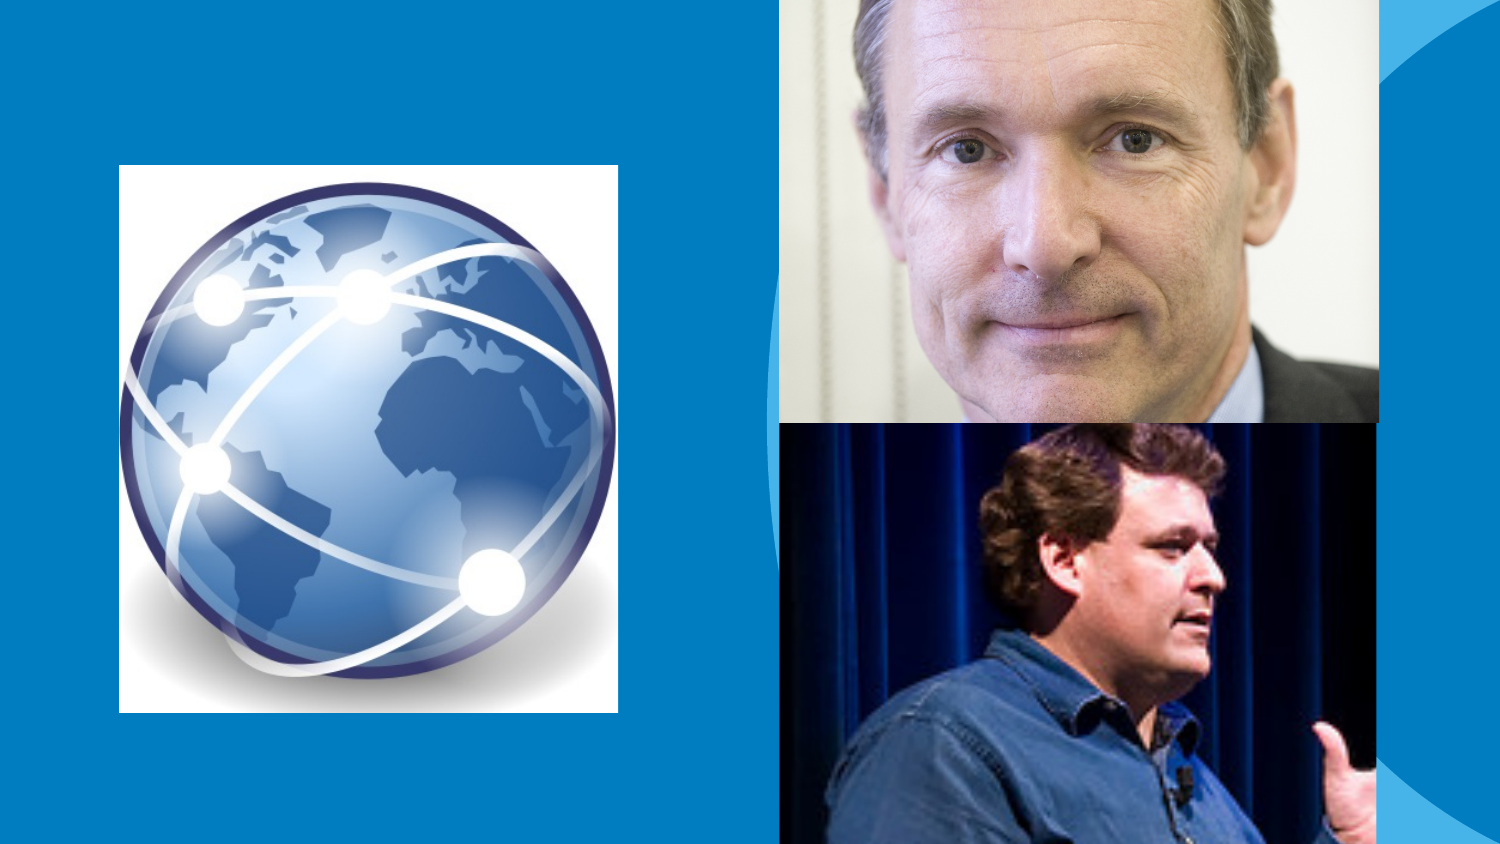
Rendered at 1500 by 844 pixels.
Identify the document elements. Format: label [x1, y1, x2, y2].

picture [779, 0, 1380, 844]
picture [119, 165, 619, 713]
